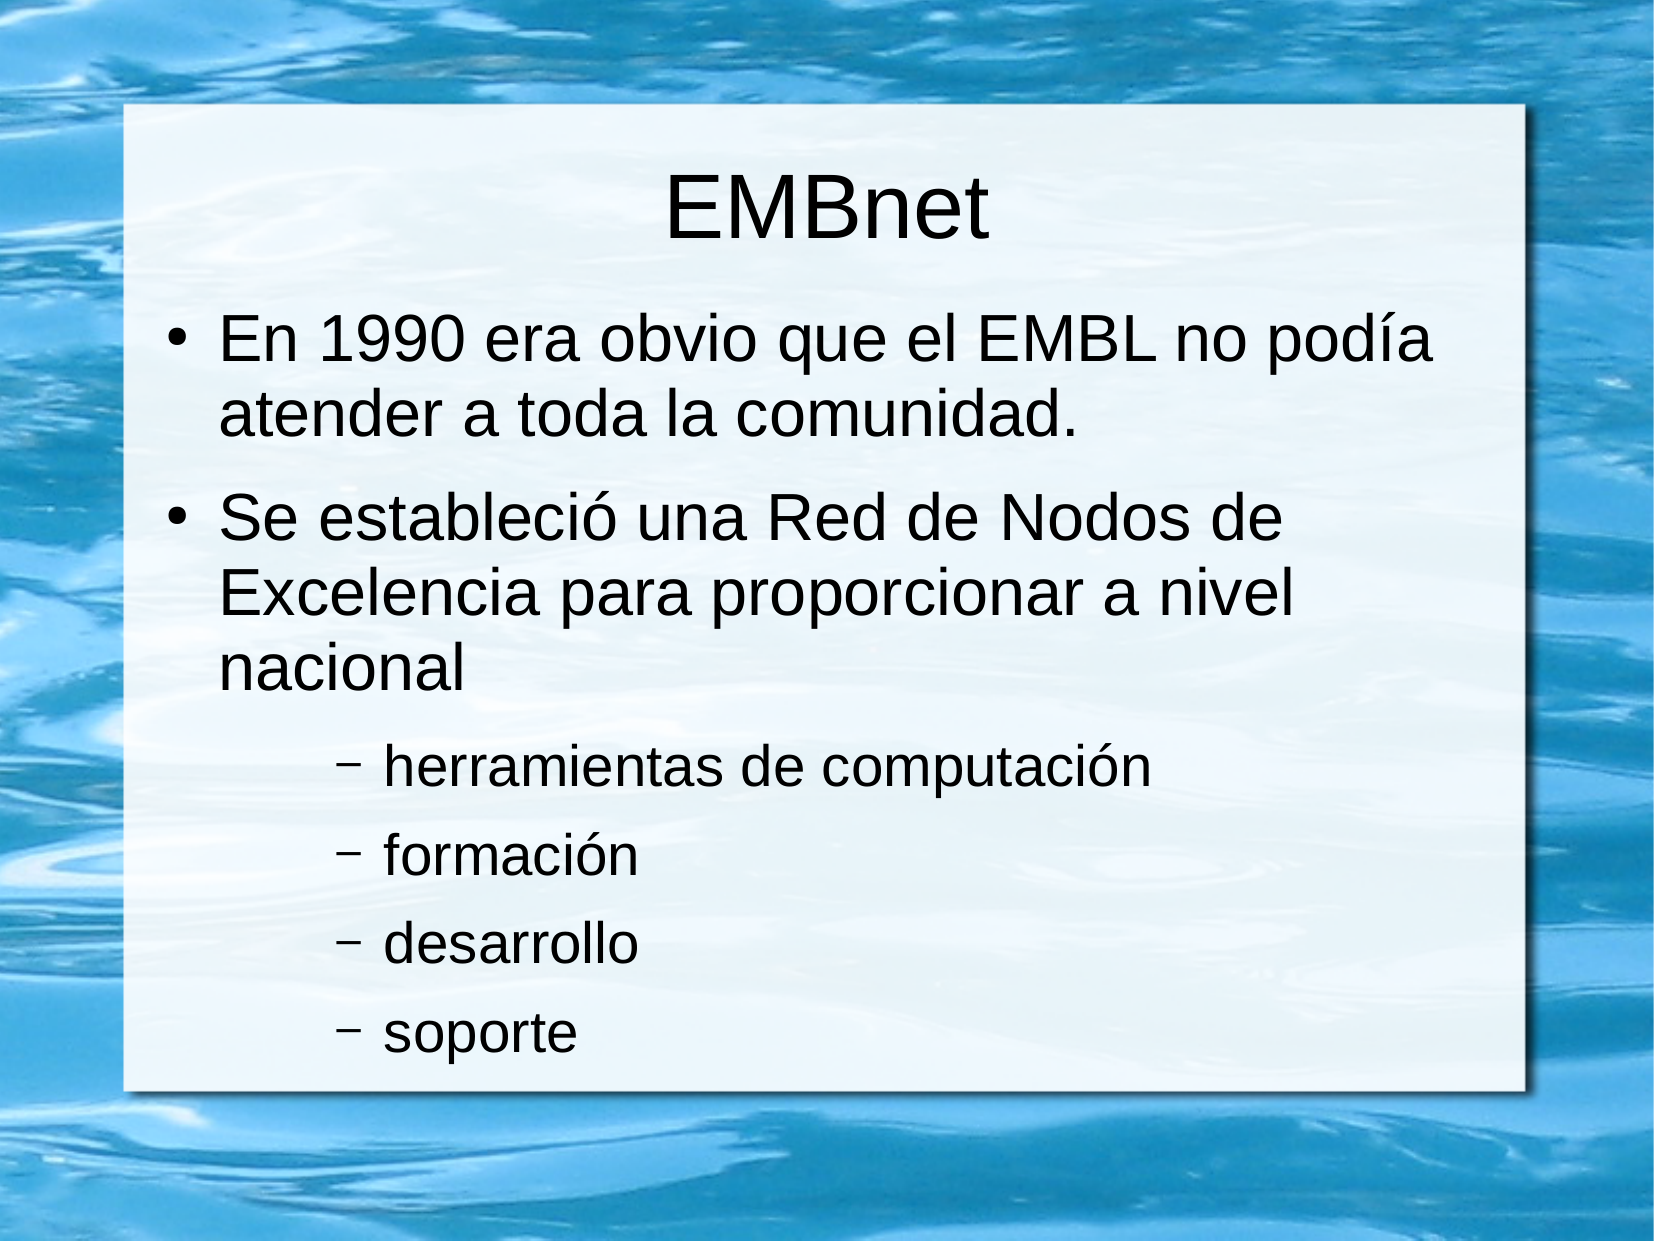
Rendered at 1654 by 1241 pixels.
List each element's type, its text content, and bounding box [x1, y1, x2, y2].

title EMBnet [147, 118, 1506, 296]
list En 1990 era obvio que el EMBL no podía atender a toda la comunidad. Se estableció una Red de Nodos de Excelencia para proporcionar a nivel nacional herramientas de computación formación desarrollo soporte [147, 301, 1506, 1120]
picture [0, 0, 1654, 1241]
